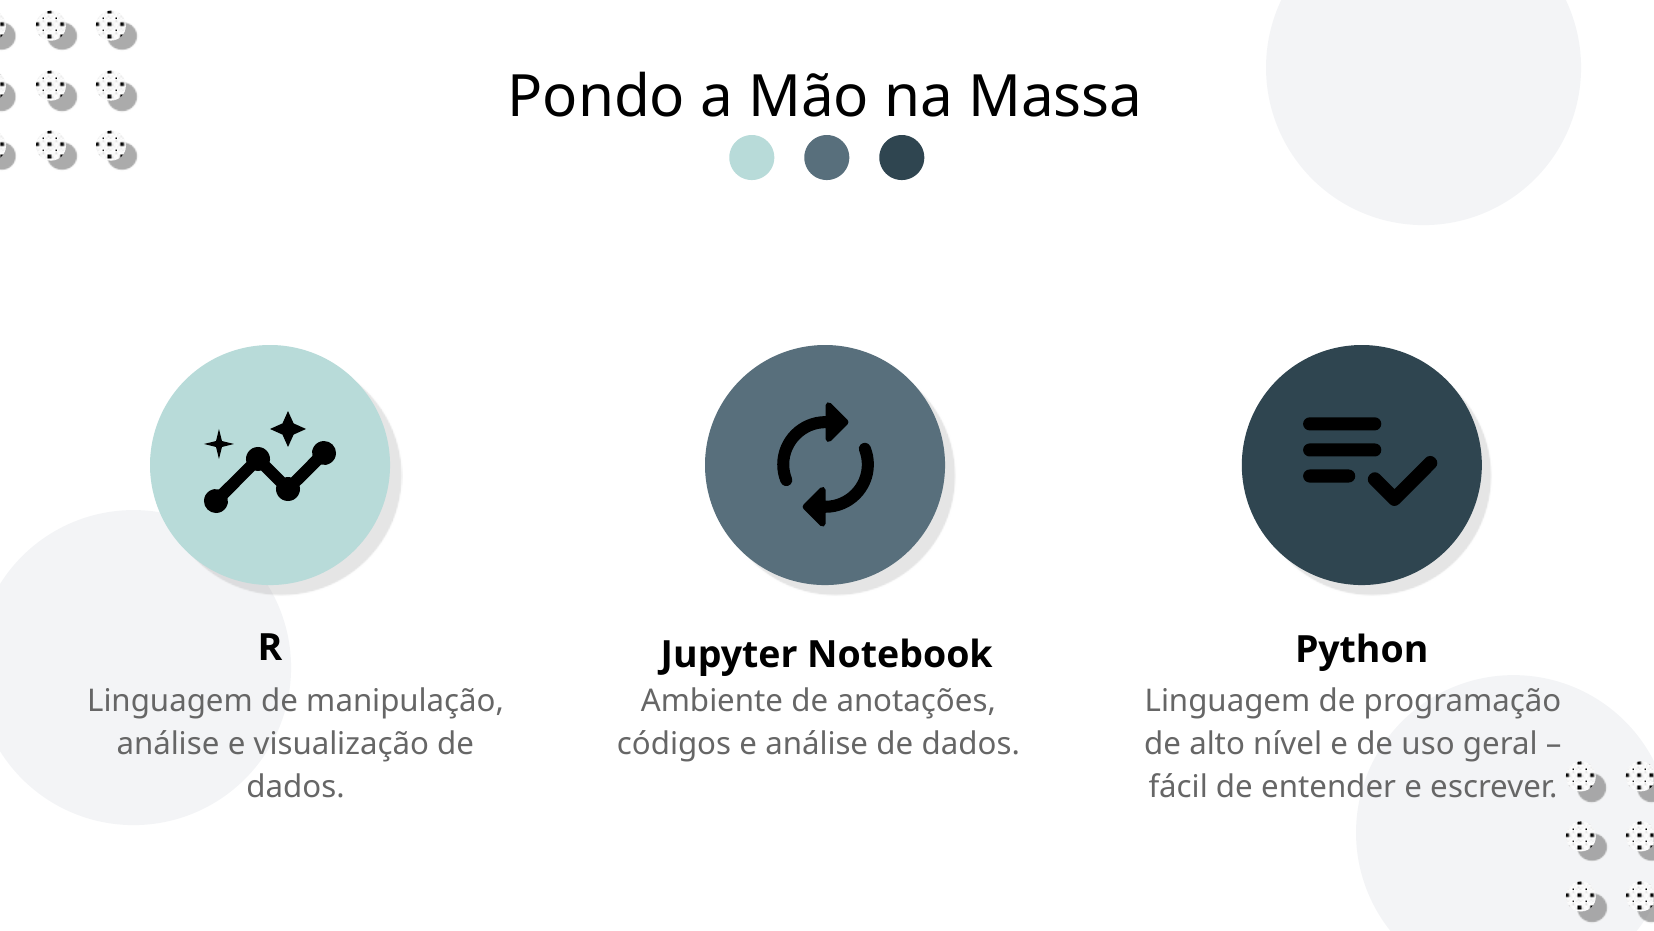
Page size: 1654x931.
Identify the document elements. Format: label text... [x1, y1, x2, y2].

picture [95, 10, 126, 41]
picture [0, 73, 6, 98]
picture [1625, 881, 1654, 912]
picture [1286, 375, 1450, 538]
text_box Ambiente de anotações, códigos e análise de dados. [590, 670, 1047, 931]
picture [1625, 761, 1654, 792]
text_box R [165, 612, 376, 670]
text_box Linguagem de manipulação, análise e visualização de dados. [60, 670, 532, 931]
text_box [1241, 345, 1482, 586]
text_box Python [1256, 615, 1467, 670]
picture [35, 70, 66, 101]
text_box [804, 135, 850, 181]
picture [35, 10, 66, 41]
text_box [729, 135, 775, 181]
picture [0, 13, 6, 38]
picture [1625, 821, 1654, 852]
picture [0, 133, 7, 158]
picture [35, 130, 67, 161]
picture [195, 390, 346, 541]
text_box Jupyter Notebook [537, 620, 1117, 709]
text_box [705, 345, 946, 586]
picture [95, 130, 127, 161]
picture [1585, 882, 1596, 911]
picture [750, 388, 902, 541]
picture [1585, 762, 1596, 791]
picture [1585, 822, 1596, 851]
text_box Pondo a Mão na Massa [420, 46, 1231, 132]
text_box [879, 135, 925, 181]
text_box [150, 345, 391, 586]
text_box Linguagem de programação de alto nível e de uso geral – fácil de entender e escrever. [1122, 670, 1585, 931]
picture [95, 70, 126, 101]
